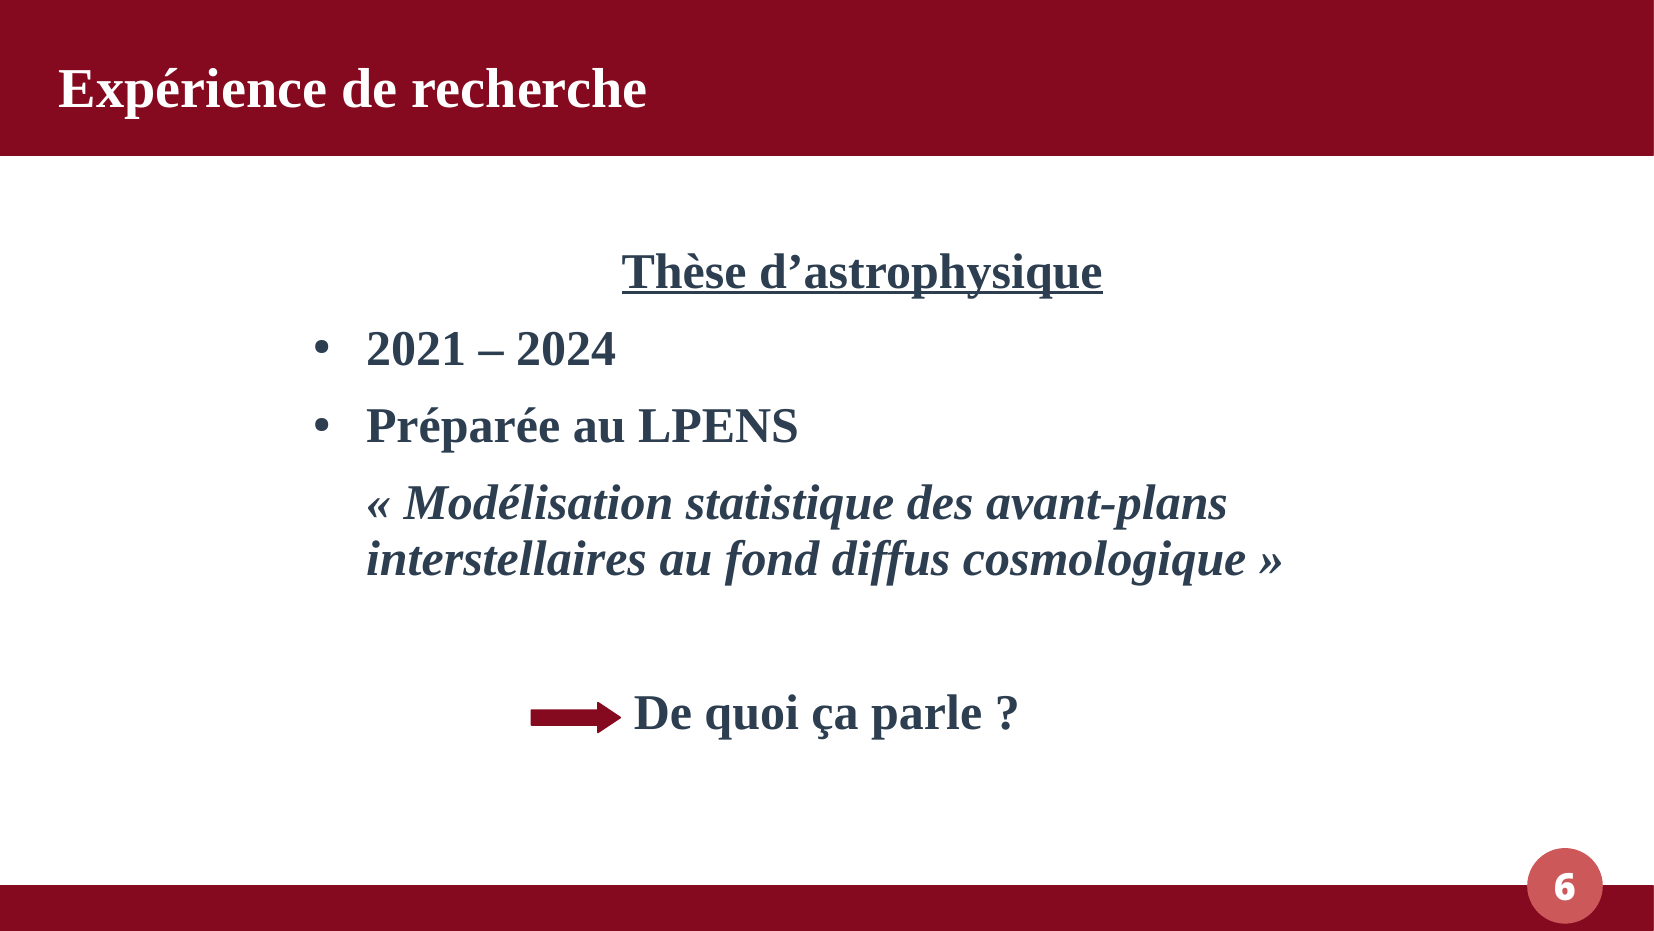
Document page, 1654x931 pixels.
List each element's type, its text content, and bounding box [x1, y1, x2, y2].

text_box [531, 702, 621, 733]
list Thèse d’astrophysique 2021 – 2024 Préparée au LPENS « Modélisation statistique des avant-plans interstellaires au fond diffus cosmologique » De quoi ça parle ? [295, 243, 1359, 864]
title Expérience de recherche [59, 29, 1595, 148]
